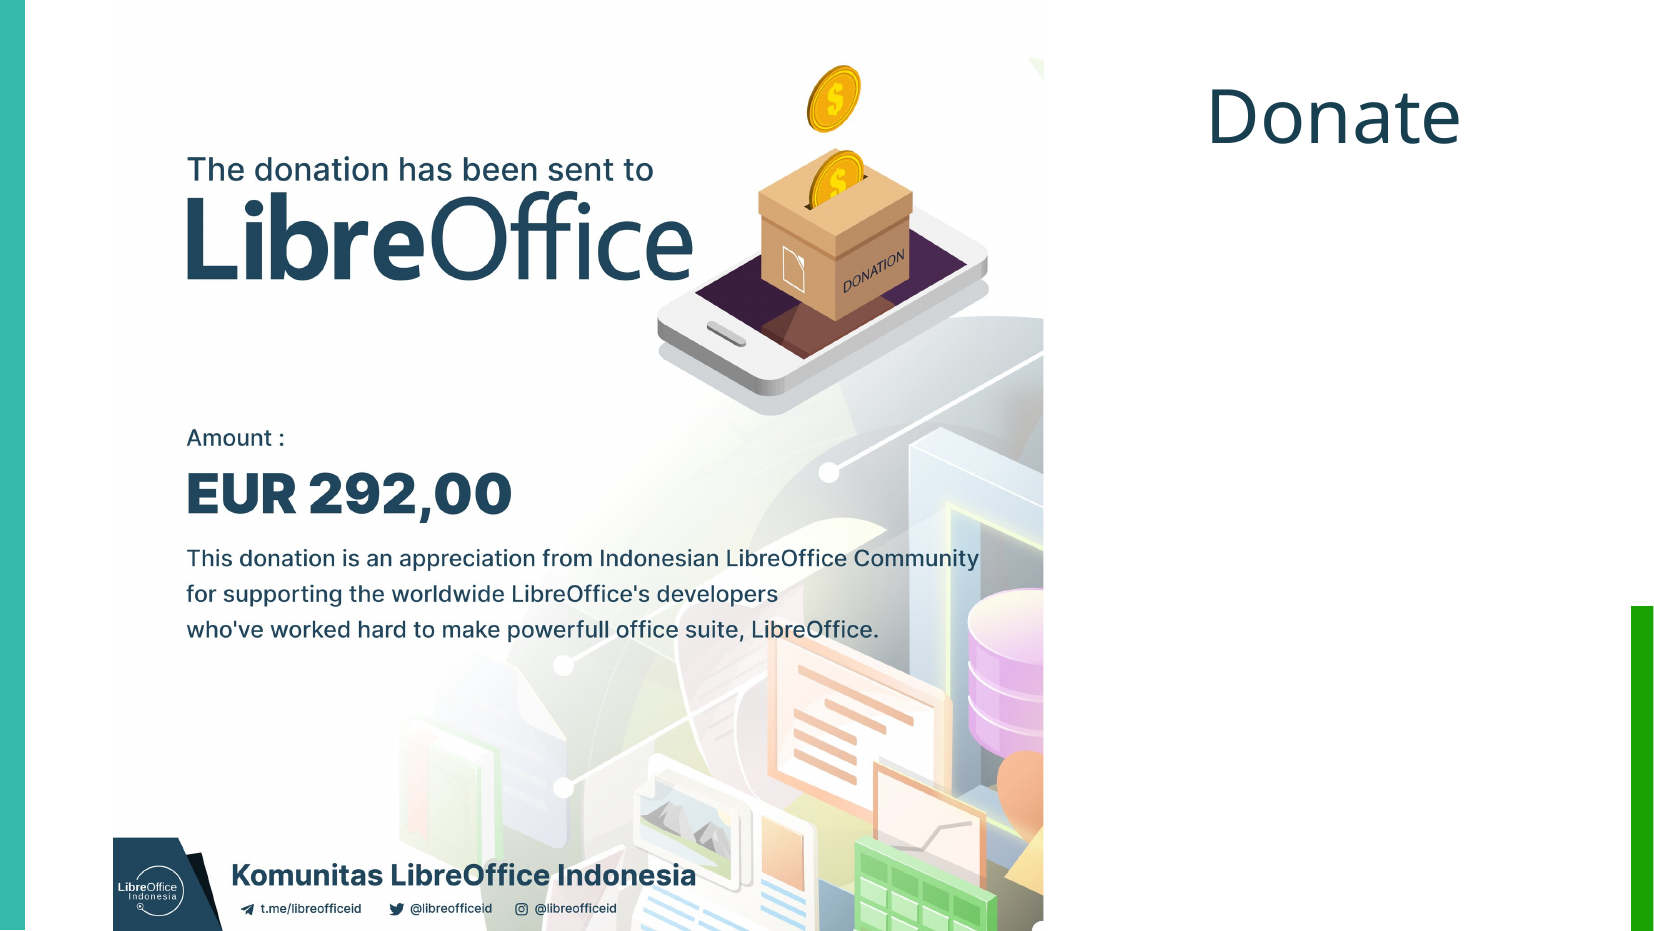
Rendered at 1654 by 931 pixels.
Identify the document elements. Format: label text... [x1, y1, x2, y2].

title Donate [1098, 37, 1571, 193]
picture [113, 0, 1044, 931]
